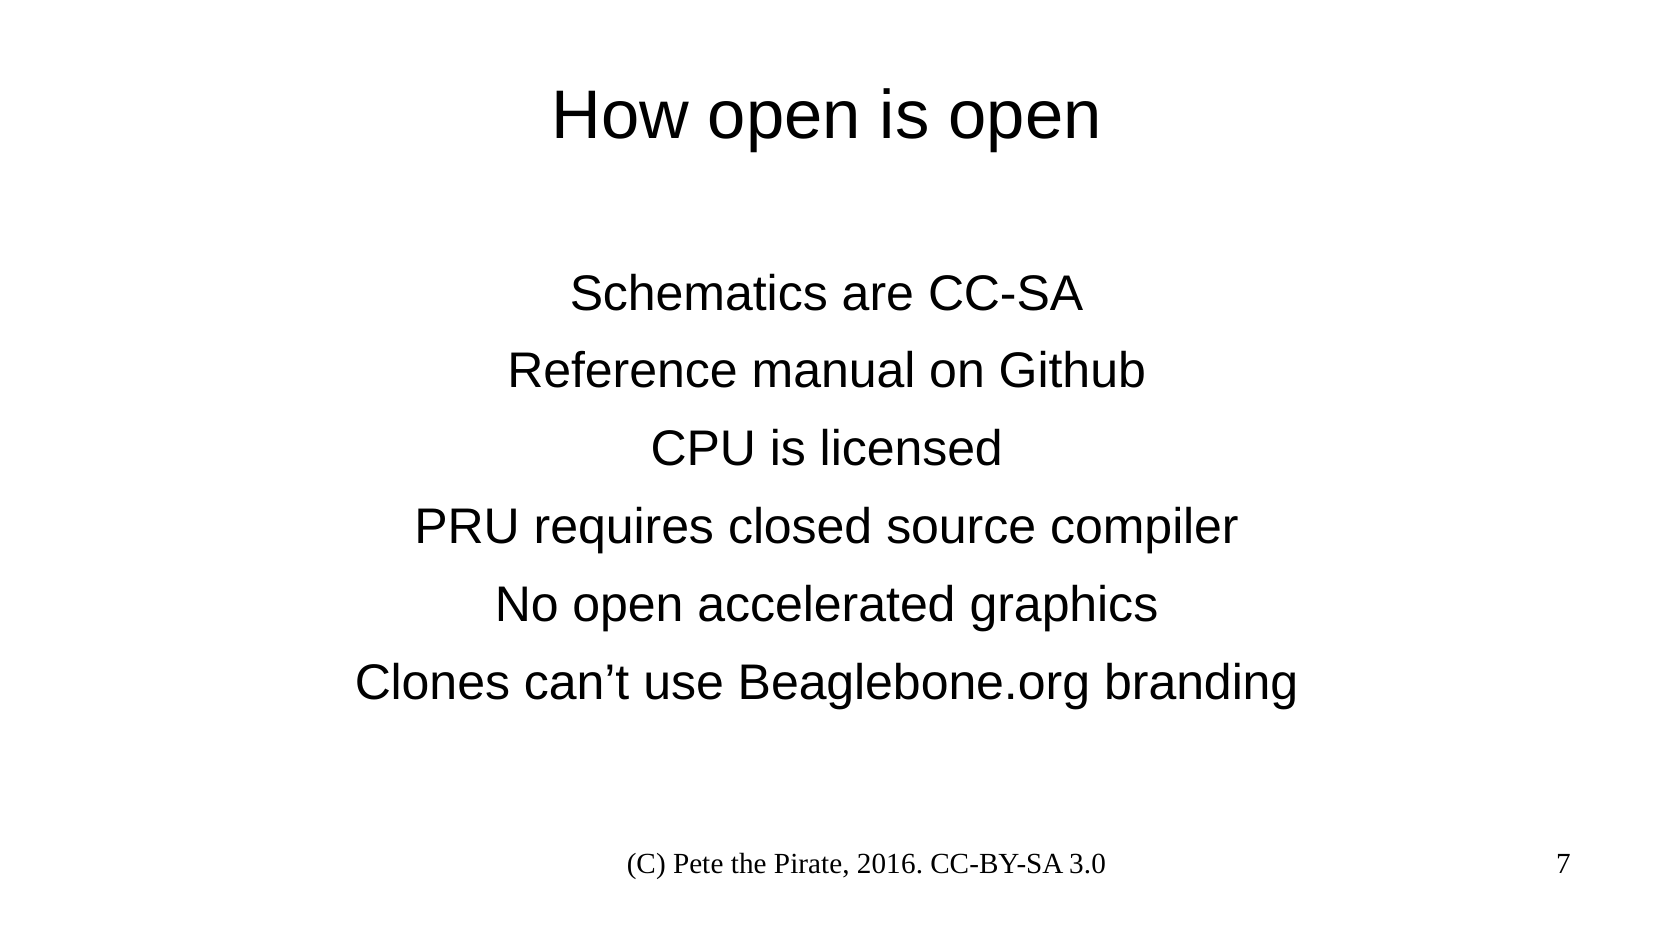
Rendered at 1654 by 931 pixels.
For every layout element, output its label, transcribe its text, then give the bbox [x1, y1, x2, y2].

title How open is open [82, 37, 1571, 193]
list Schematics are CC-SA Reference manual on Github CPU is licensed PRU requires closed source compiler No open accelerated graphics Clones can’t use Beaglebone.org branding [82, 217, 1571, 757]
